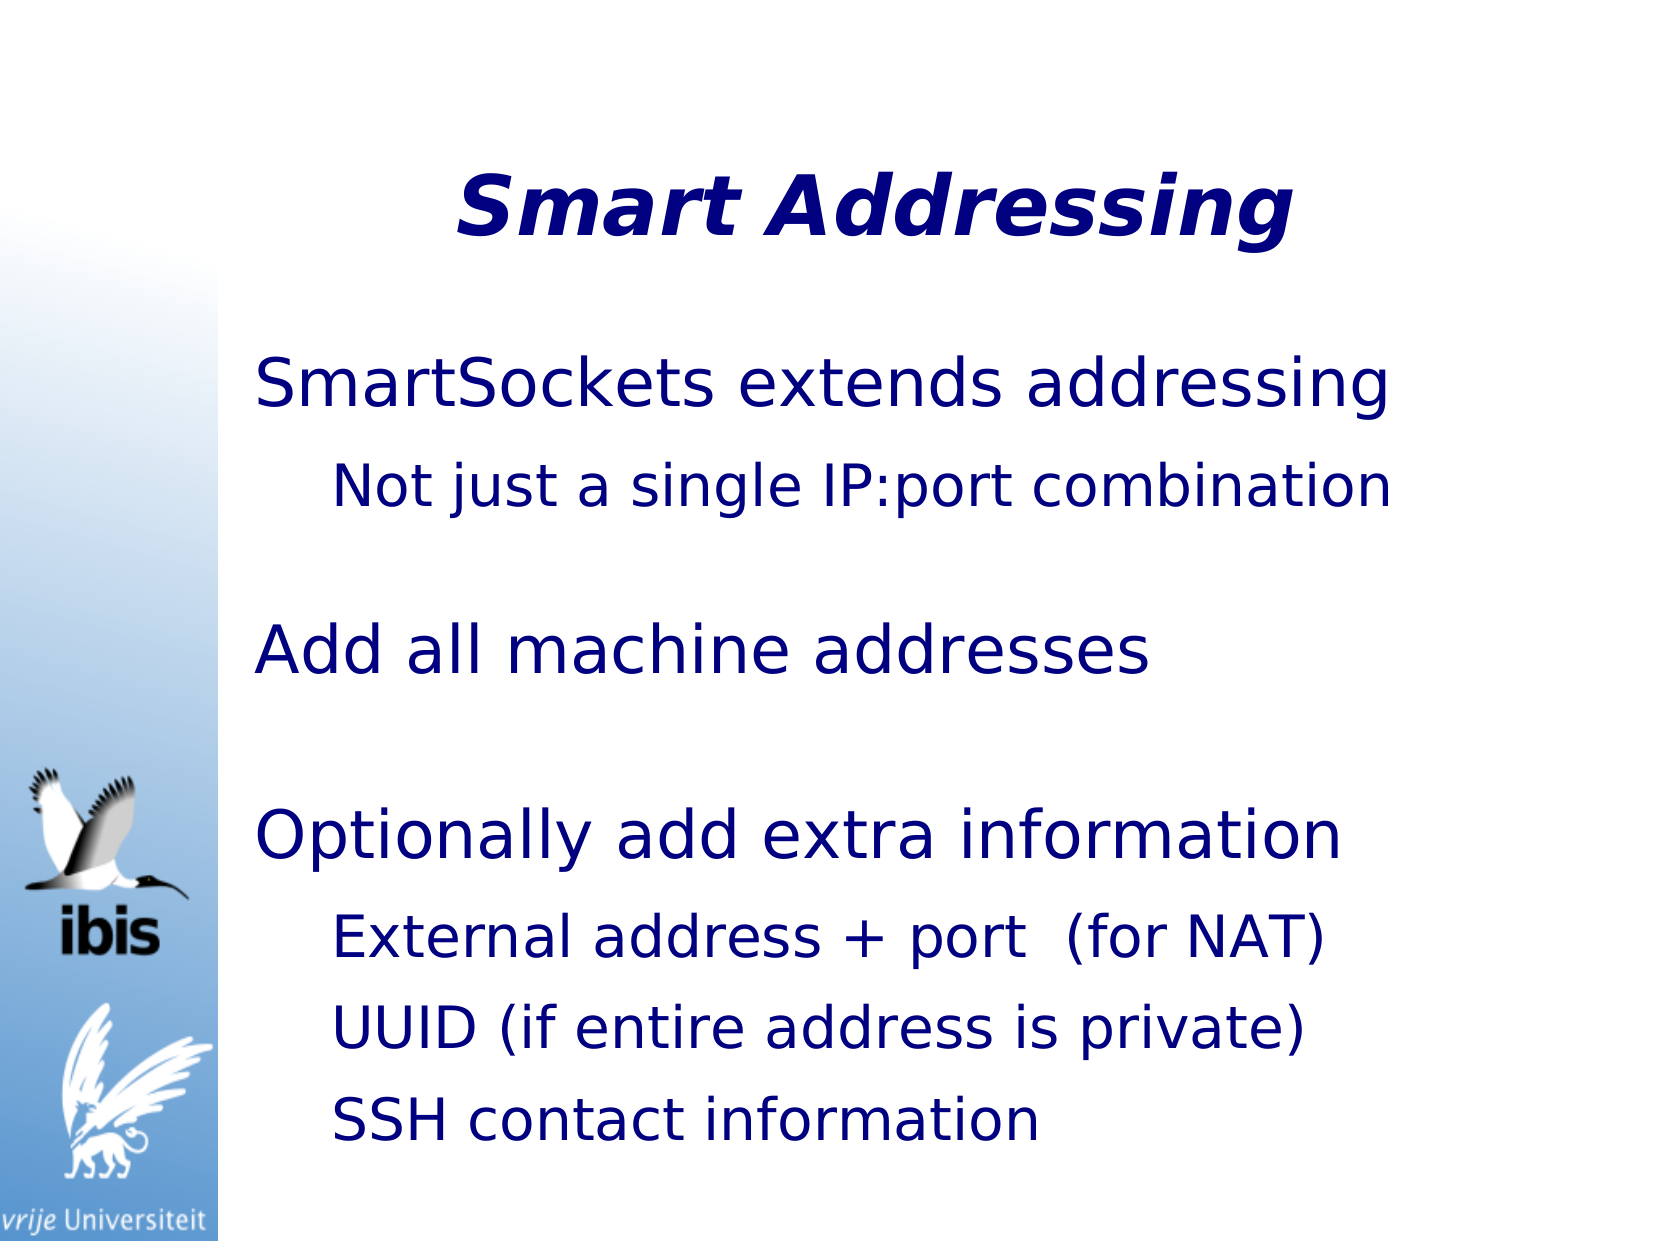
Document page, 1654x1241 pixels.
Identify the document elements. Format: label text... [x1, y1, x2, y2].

title Smart Addressing [219, 102, 1534, 311]
list SmartSockets extends addressing Not just a single IP:port combination Add all machine addresses Optionally add extra information External address + port (for NAT) UUID (if entire address is private) SSH contact information [236, 344, 1534, 1196]
picture [0, 0, 218, 1241]
